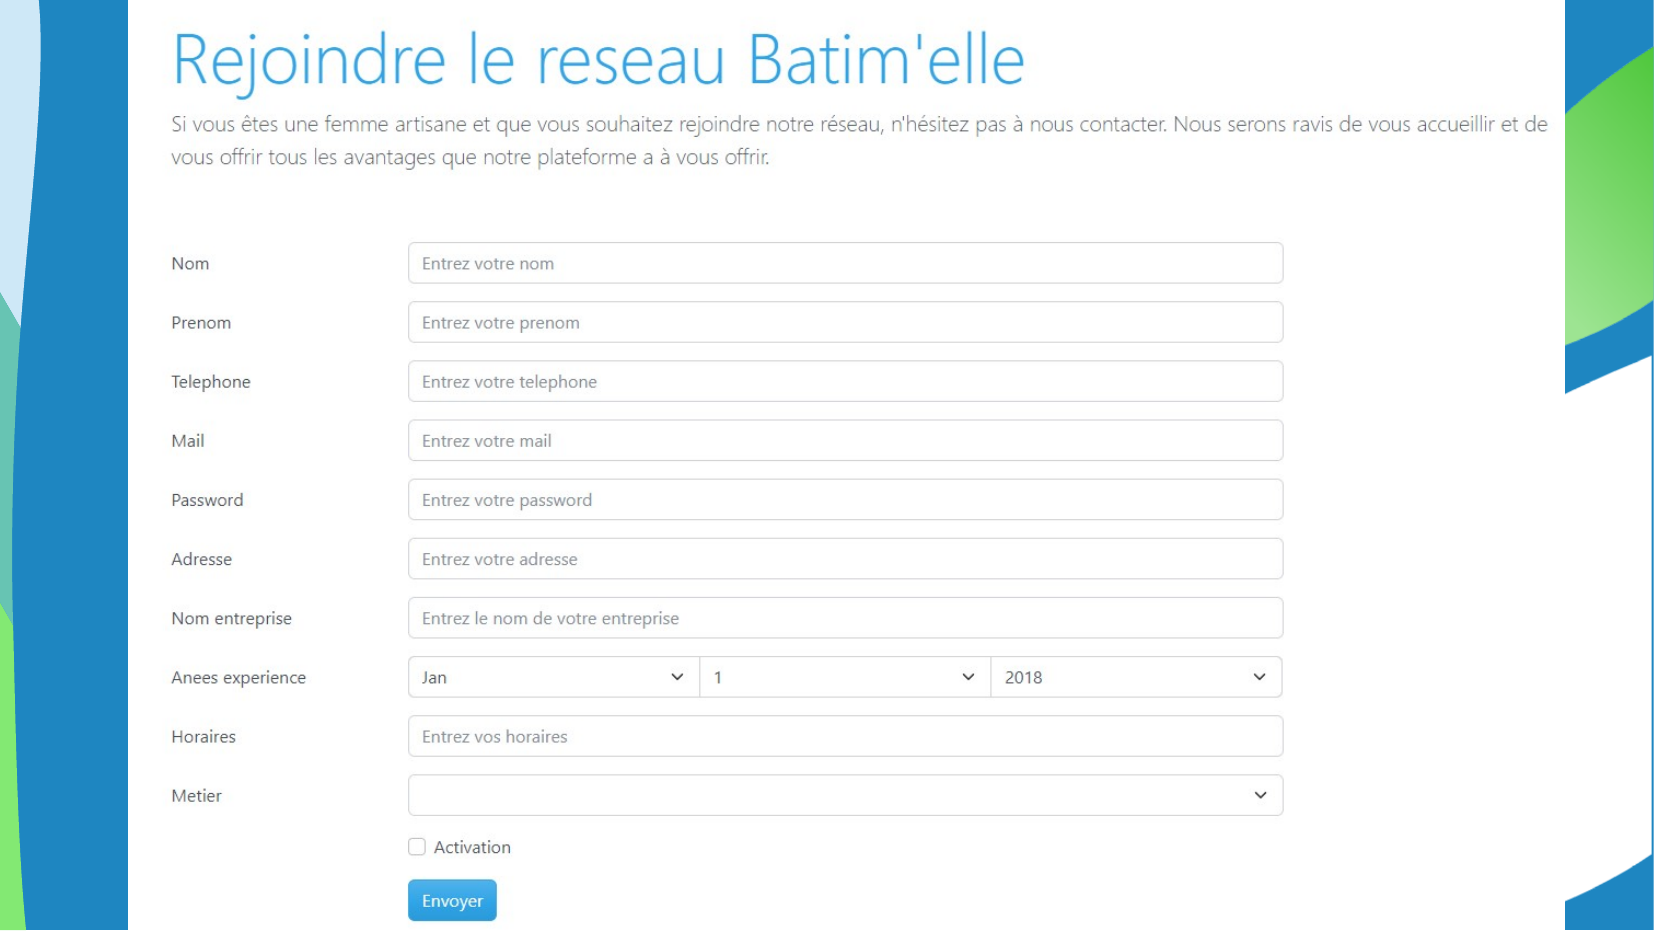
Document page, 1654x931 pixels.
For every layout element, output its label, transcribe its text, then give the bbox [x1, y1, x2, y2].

picture [128, 0, 1654, 931]
text_box <numéro> [1565, 860, 1654, 931]
